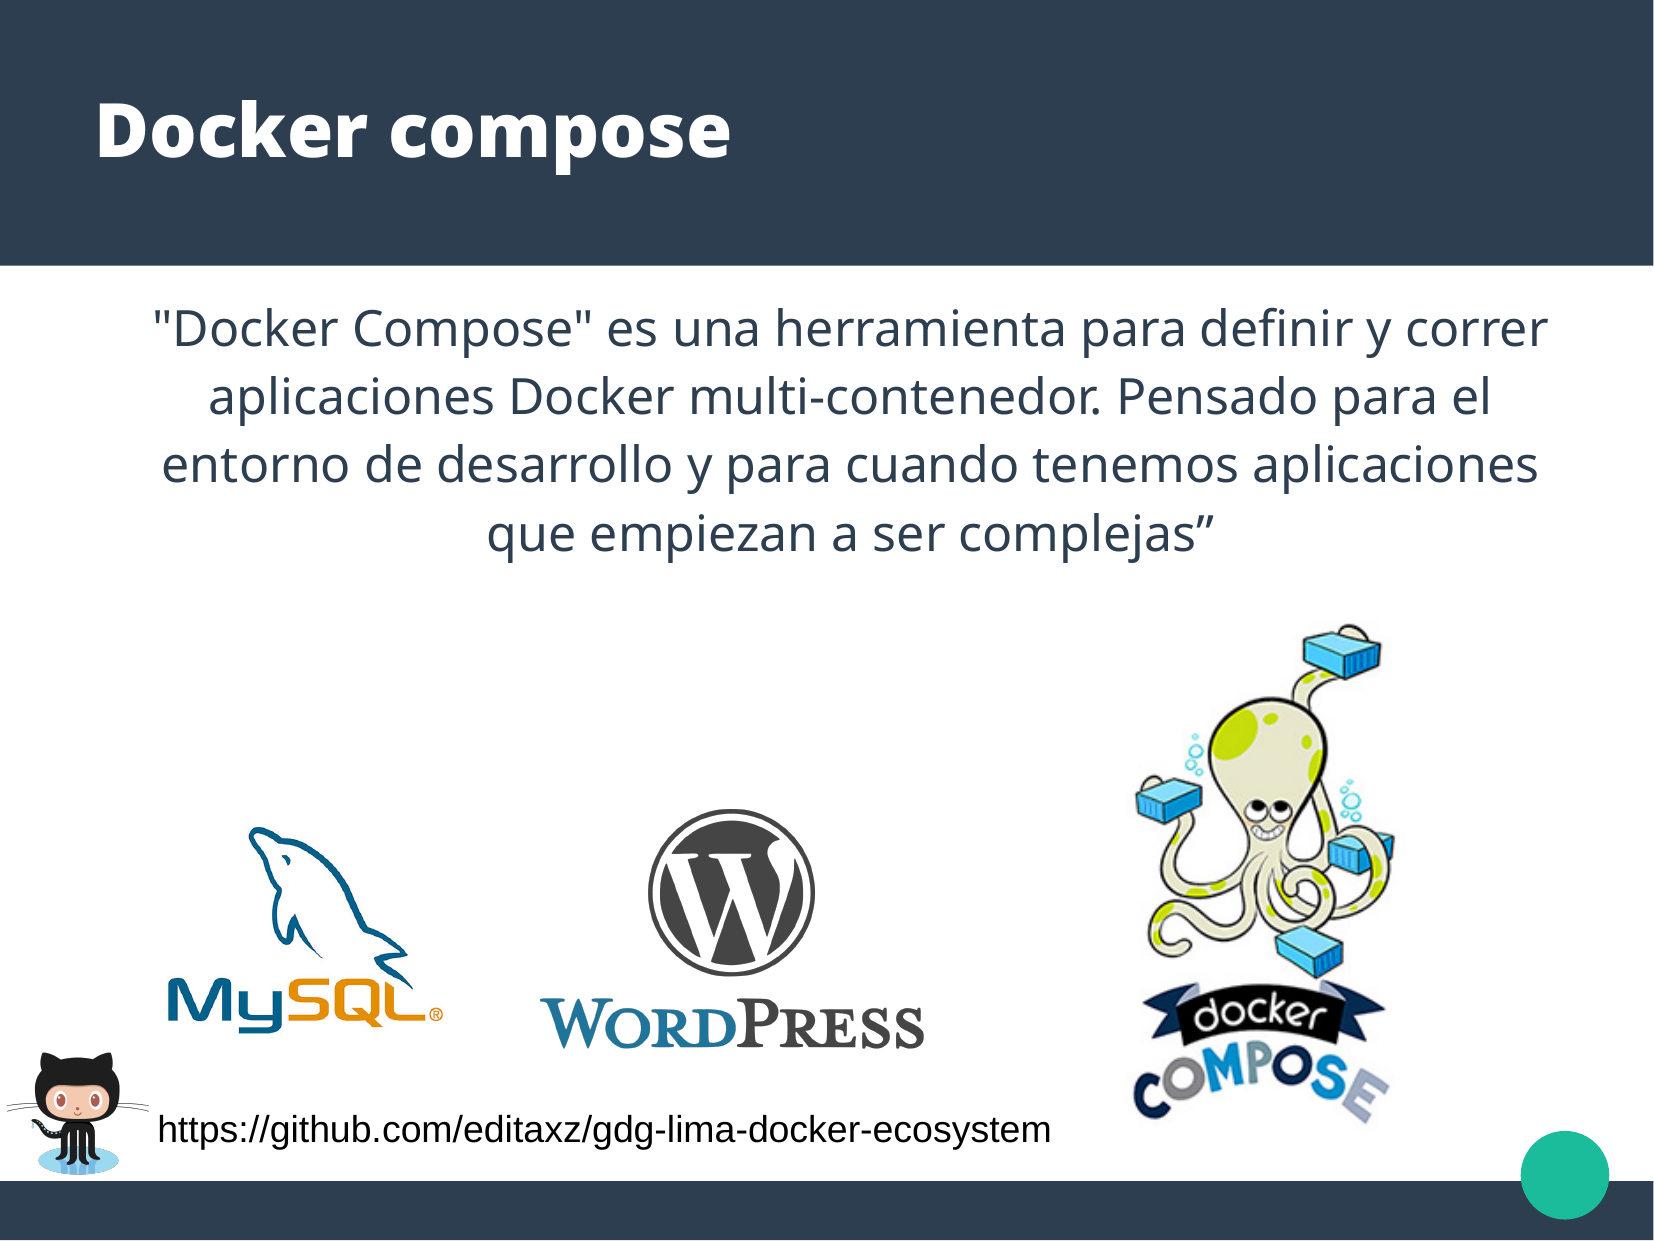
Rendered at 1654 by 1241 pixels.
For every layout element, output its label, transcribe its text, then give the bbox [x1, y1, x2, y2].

picture [540, 809, 924, 1049]
subtitle "Docker Compose" es una herramienta para definir y correr aplicaciones Docker multi-contenedor. Pensado para el entorno de desarrollo y para cuando tenemos aplicaciones que empiezan a ser complejas” [120, 161, 1582, 698]
text_box https://github.com/editaxz/gdg-lima-docker-ecosystem [142, 1101, 1202, 1201]
picture [165, 824, 445, 1038]
title Docker compose [59, 49, 1595, 207]
picture [2, 1050, 154, 1177]
picture [945, 576, 1545, 1132]
